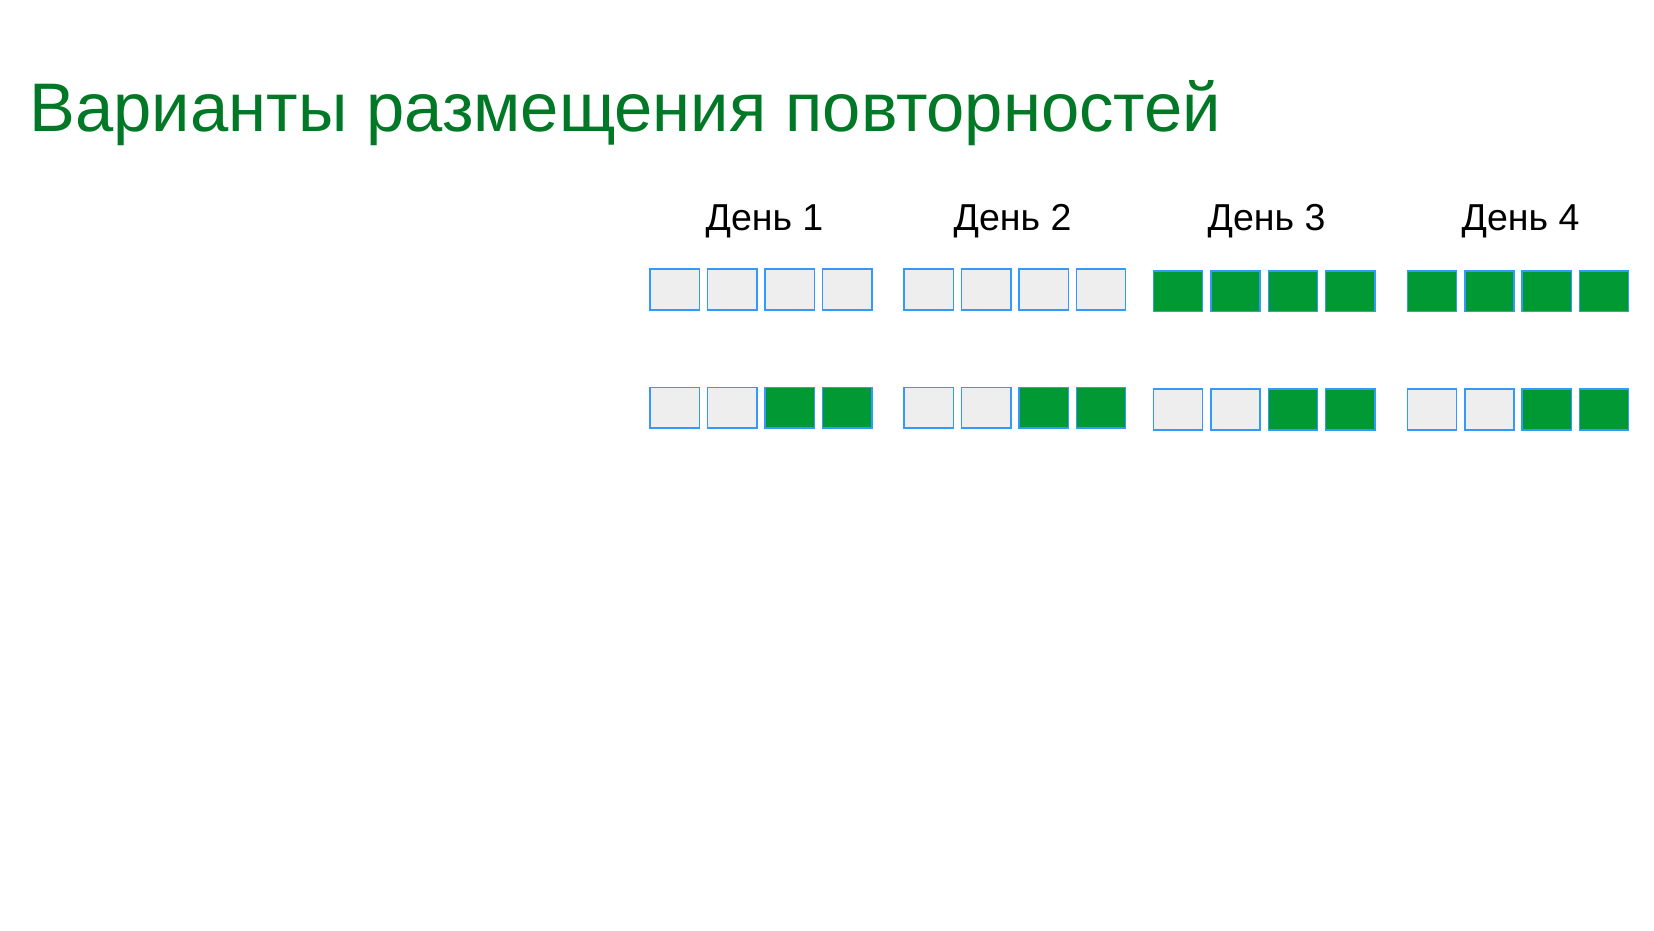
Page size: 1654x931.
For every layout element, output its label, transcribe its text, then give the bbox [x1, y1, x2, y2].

text_box День 4 [1446, 188, 1595, 246]
text_box [1076, 387, 1126, 429]
text_box [1210, 271, 1261, 312]
text_box [1407, 271, 1457, 312]
text_box День 2 [938, 188, 1087, 246]
text_box [1579, 271, 1629, 312]
text_box [707, 269, 757, 310]
text_box День 1 [690, 188, 839, 246]
text_box [1210, 389, 1261, 430]
text_box [904, 387, 954, 429]
text_box [961, 269, 1011, 310]
text_box [707, 387, 757, 429]
text_box [1153, 271, 1203, 312]
text_box [822, 387, 872, 429]
text_box [1153, 389, 1203, 430]
text_box [765, 387, 815, 429]
text_box [1407, 389, 1457, 430]
text_box [904, 269, 954, 310]
text_box День 3 [1192, 188, 1341, 246]
text_box [1579, 389, 1629, 430]
text_box [650, 269, 700, 310]
text_box [1325, 389, 1375, 430]
text_box [1522, 271, 1572, 312]
text_box [1268, 389, 1318, 430]
title Варианты размещения повторностей [0, 23, 1630, 193]
text_box [1325, 271, 1375, 312]
text_box [765, 269, 815, 310]
text_box [1464, 271, 1515, 312]
text_box [1464, 389, 1515, 430]
text_box [961, 387, 1011, 429]
text_box [1522, 389, 1572, 430]
text_box [1076, 269, 1126, 310]
text_box [1018, 387, 1069, 429]
text_box [650, 387, 700, 429]
text_box [1268, 271, 1318, 312]
text_box [1018, 269, 1069, 310]
text_box [822, 269, 872, 310]
